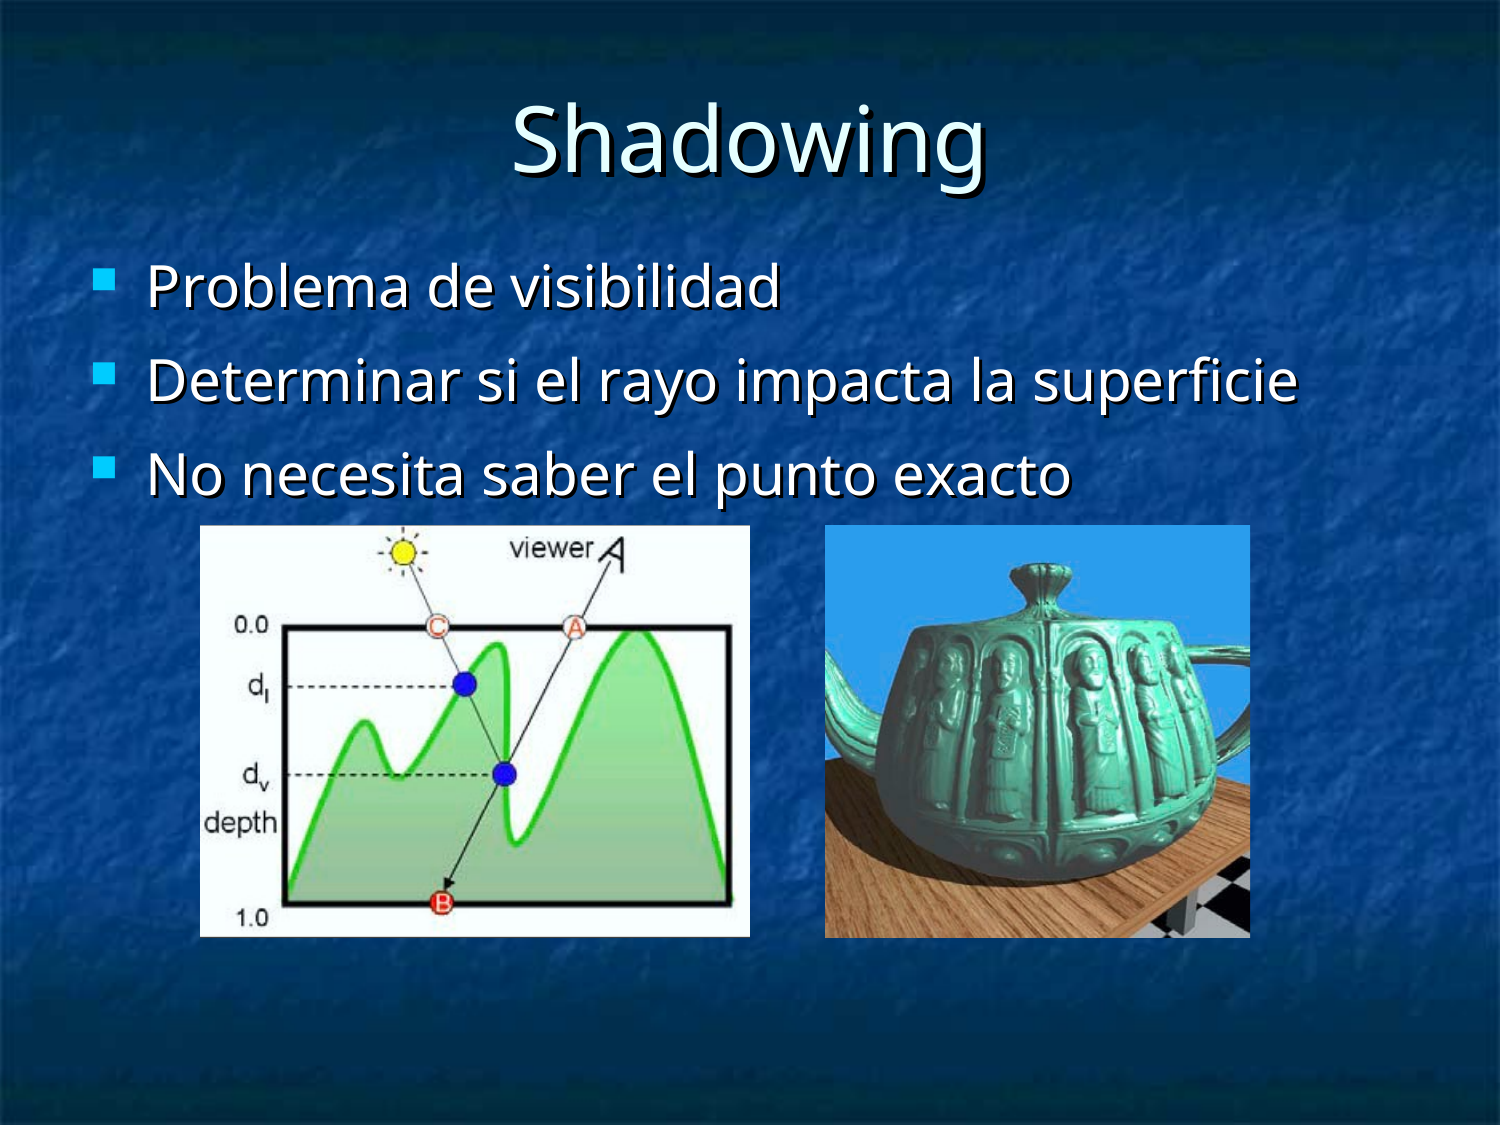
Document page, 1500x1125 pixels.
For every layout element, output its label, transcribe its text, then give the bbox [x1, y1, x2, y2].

list Problema de visibilidad Determinar si el rayo impacta la superficie No necesita saber el punto exacto [75, 237, 1426, 588]
picture [0, 0, 1500, 1125]
title Shadowing [75, 24, 1426, 237]
